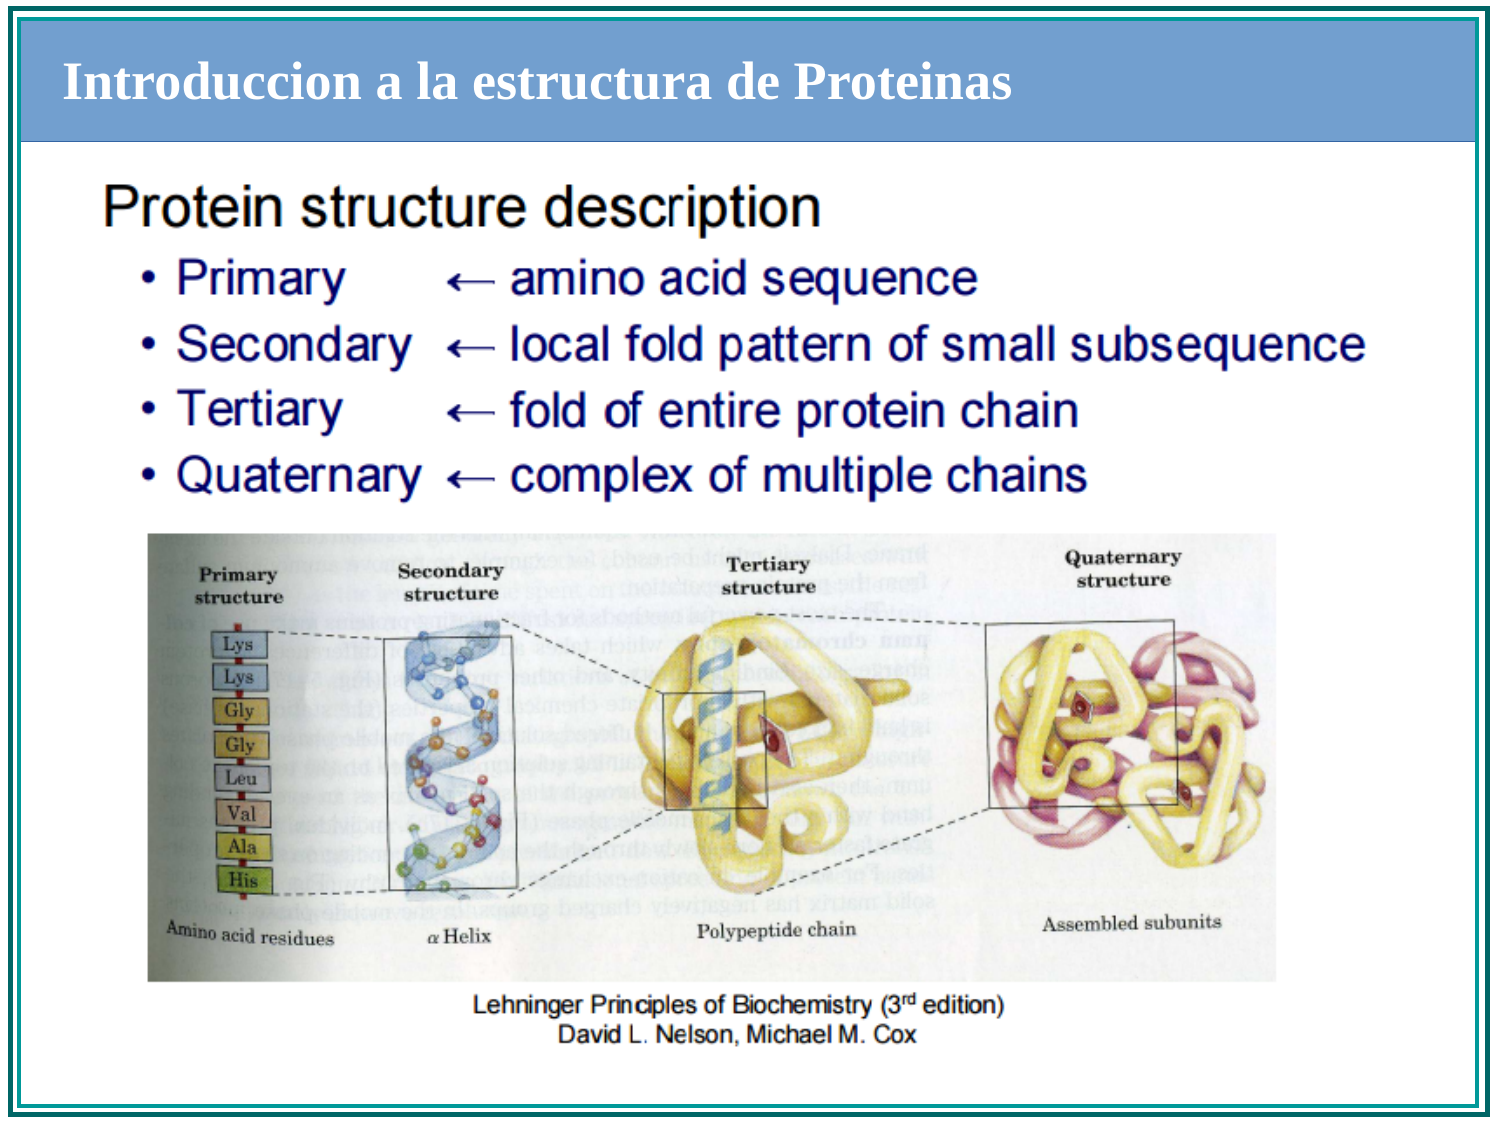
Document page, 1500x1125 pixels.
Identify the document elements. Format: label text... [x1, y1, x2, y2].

text_box [21, 21, 1475, 142]
text_box Introduccion a la estructura de Proteinas [47, 38, 1335, 142]
picture [94, 164, 1402, 1052]
